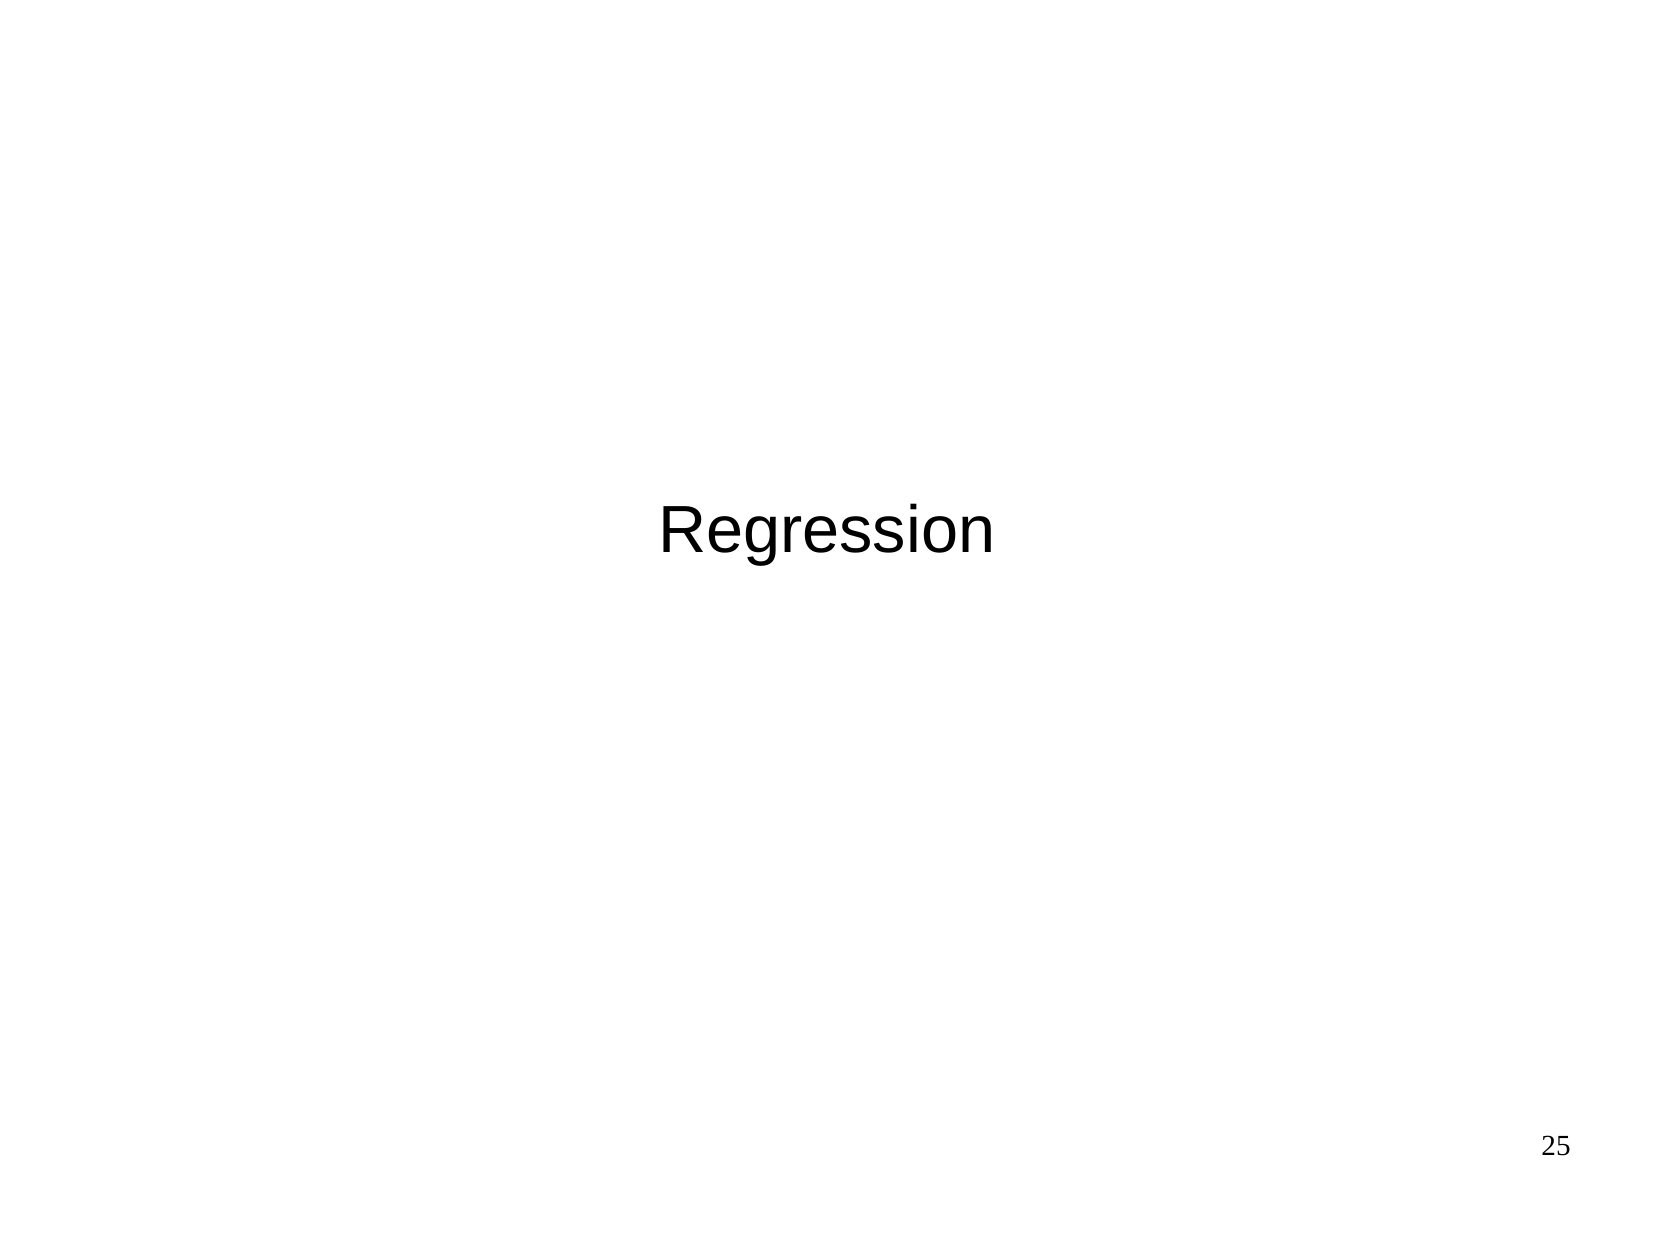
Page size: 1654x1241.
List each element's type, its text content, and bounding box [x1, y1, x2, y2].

subtitle Regression [82, 49, 1571, 1010]
